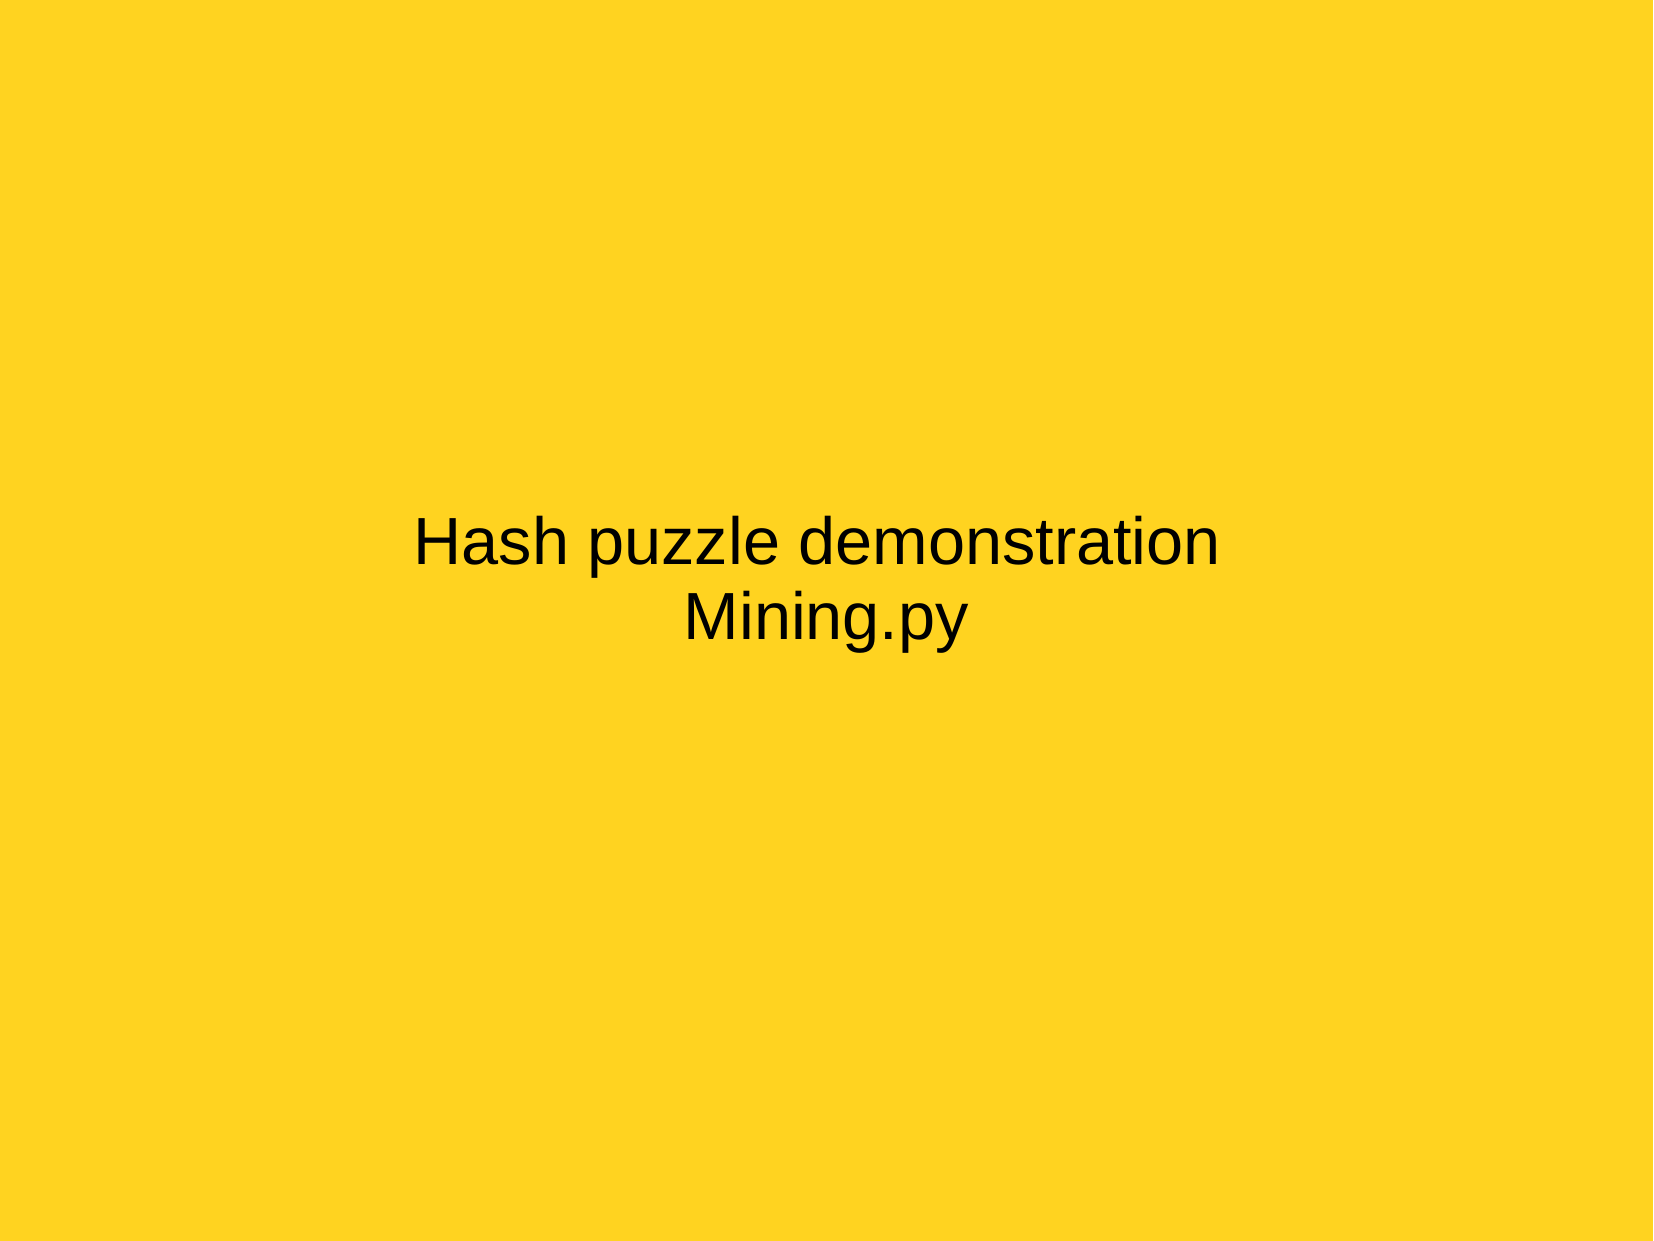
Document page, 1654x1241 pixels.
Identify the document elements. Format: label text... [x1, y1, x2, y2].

subtitle Hash puzzle demonstration Mining.py [82, 49, 1571, 1109]
